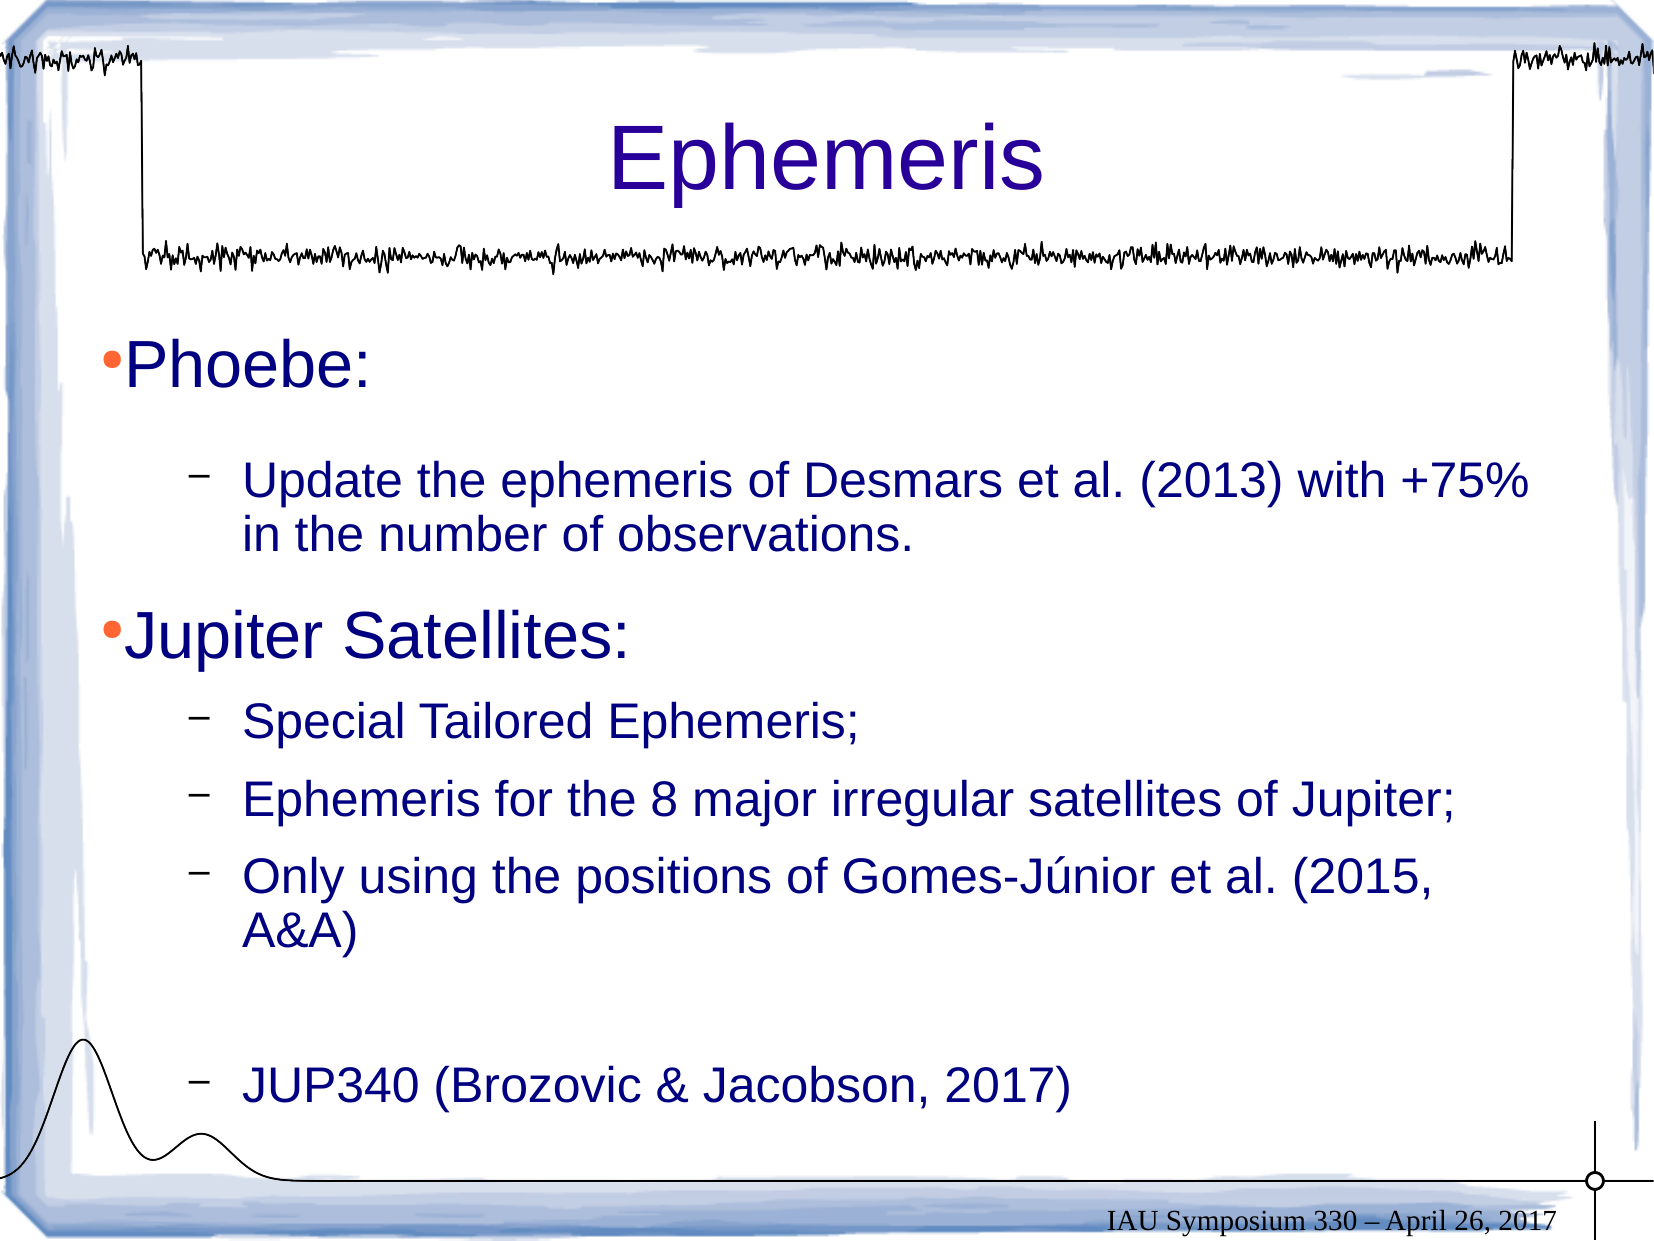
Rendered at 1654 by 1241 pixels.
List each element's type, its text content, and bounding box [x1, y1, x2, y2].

list Phoebe: Update the ephemeris of Desmars et al. (2013) with +75% in the number of observations. Jupiter Satellites: Special Tailored Ephemeris; Ephemeris for the 8 major irregular satellites of Jupiter; Only using the positions of Gomes-Júnior et al. (2015, A&A) JUP340 (Brozovic & Jacobson, 2017) [100, 321, 1554, 1041]
picture [0, 0, 1654, 1241]
text_box IAU Symposium 330 – April 26, 2017 [1070, 1201, 1595, 1232]
title Ephemeris [82, 49, 1571, 257]
